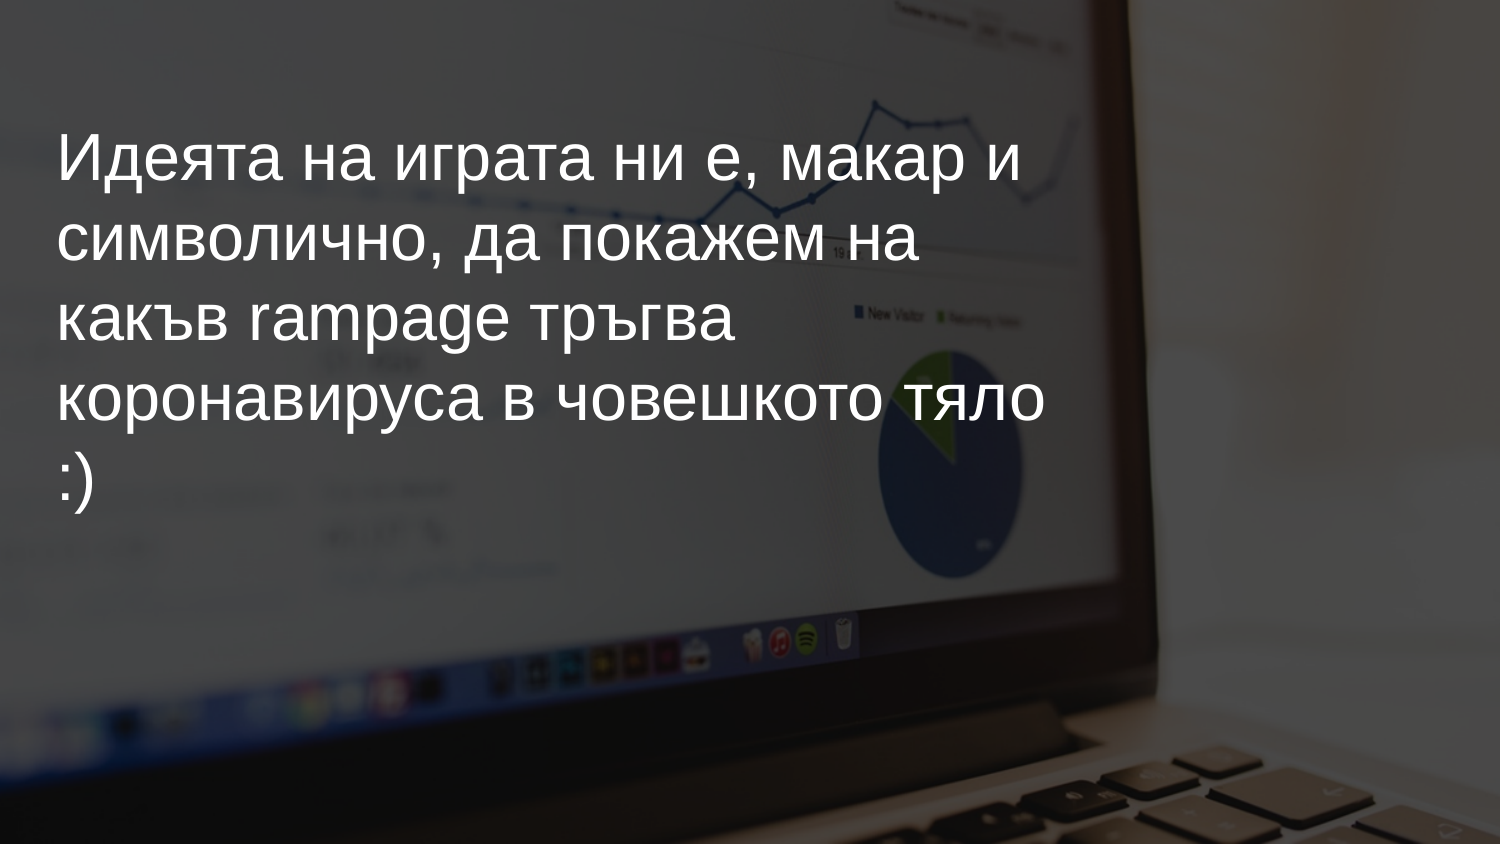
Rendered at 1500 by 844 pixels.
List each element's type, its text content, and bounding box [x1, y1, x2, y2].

picture [0, 0, 1500, 844]
text_box Идеята на играта ни е, макар и символично, да покажем на какъв rampage тръгва коронавируса в човешкото тяло :) [41, 0, 1063, 650]
